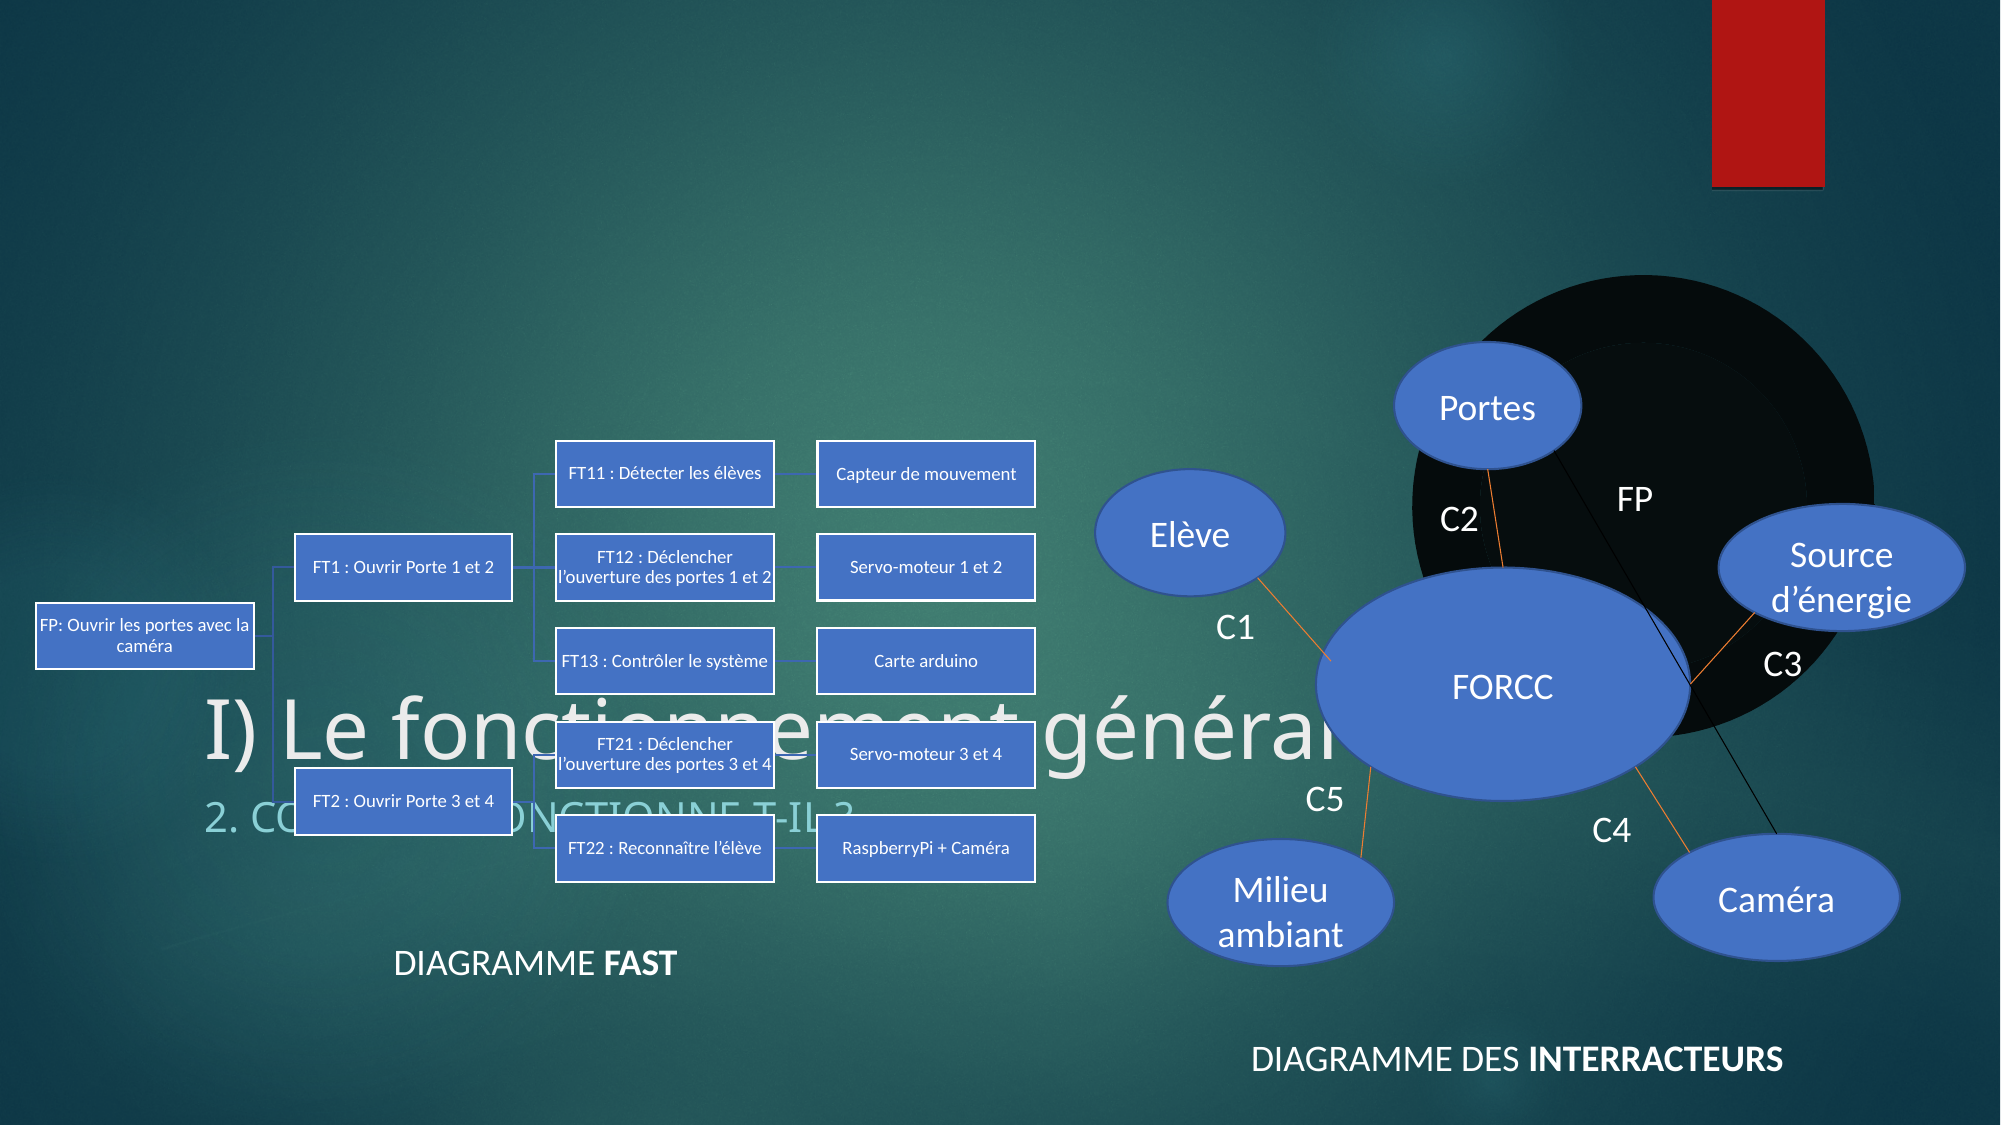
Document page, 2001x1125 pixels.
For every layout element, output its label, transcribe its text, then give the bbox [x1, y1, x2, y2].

text_box C2 [1424, 486, 1495, 548]
text_box DIAGRAMME FAST [378, 930, 1130, 992]
text_box Servo-moteur 1 et 2 [817, 533, 1036, 601]
text_box FORCC [1315, 567, 1691, 802]
title I) Le fonctionnement général [147, 0, 1596, 175]
text_box Elève [1095, 469, 1286, 597]
text_box FORCC [1648, 610, 1691, 682]
text_box FT12 : Déclencher l’ouverture des portes 1 et 2 [555, 534, 774, 601]
text_box FP [1601, 466, 1669, 528]
text_box DIAGRAMME DES INTERRACTEURS [1236, 1026, 1949, 1088]
text_box FP: Ouvrir les portes avec la caméra [35, 602, 254, 670]
text_box Portes [1394, 341, 1582, 470]
text_box FT13 : Contrôler le système [555, 627, 774, 695]
text_box Servo-moteur 3 et 4 [817, 721, 1036, 789]
text_box FT21 : Déclencher l’ouverture des portes 3 et 4 [555, 721, 774, 789]
text_box C1 [1201, 594, 1271, 655]
text_box FT1 : Ouvrir Porte 1 et 2 [294, 534, 513, 601]
text_box Source d’énergie [1718, 503, 1966, 632]
text_box Capteur de mouvement [817, 440, 1036, 508]
text_box FT22 : Reconnaître l’élève [555, 815, 774, 882]
list 2. Comment fonctionne-t-il ? [257, 222, 1706, 364]
text_box FT11 : Détecter les élèves [555, 440, 774, 508]
text_box Milieu ambiant [1167, 838, 1395, 967]
text_box C4 [1577, 797, 1659, 858]
text_box C5 [1290, 766, 1361, 828]
text_box C3 [1748, 631, 1819, 692]
text_box FT2 : Ouvrir Porte 3 et 4 [294, 768, 513, 835]
text_box Carte arduino [817, 627, 1036, 695]
text_box RaspberryPi + Caméra [817, 815, 1036, 882]
text_box Caméra [1653, 833, 1900, 962]
